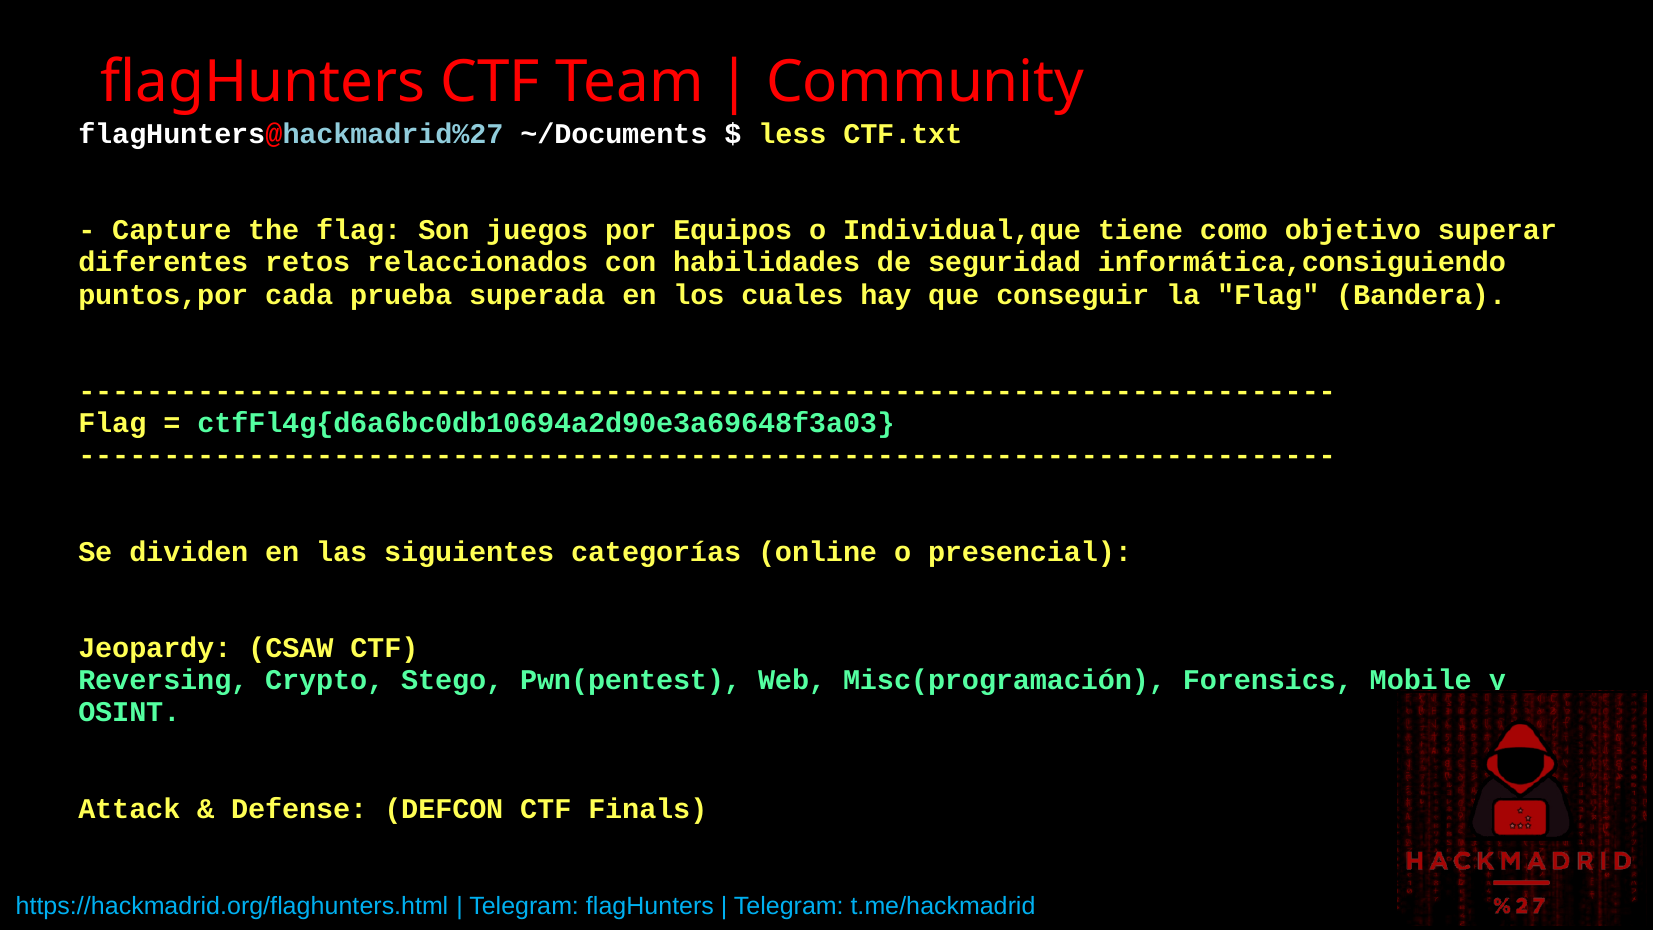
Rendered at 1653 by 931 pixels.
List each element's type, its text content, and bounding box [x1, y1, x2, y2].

text_box https://hackmadrid.org/flaghunters.html | Telegram: flagHunters | Telegram: t.me/hackmadrid [0, 884, 1627, 931]
text_box [1395, 692, 1649, 929]
list flagHunters@hackmadrid%27 ~/Documents $ less CTF.txt - Capture the flag: Son juegos por Equipos o Individual,que tiene como objetivo superar diferentes retos relaccionados con habilidades de seguridad informática,consiguiendo puntos,por cada prueba superada en los cuales hay que conseguir la "Flag" (Bandera). -------------------------------------------------------------------------- Flag = ctfFl4g{d6a6bc0db10694a2d90e3a69648f3a03} -------------------------------------------------------------------------- Se dividen en las siguientes categorías (online o presencial): Jeopardy: (CSAW CTF) Reversing, Crypto, Stego, Pwn(pentest), Web, Misc(programación), Forensics, Mobile y OSINT. Attack & Defense: (DEFCON CTF Finals) [78, 109, 1598, 837]
title flagHunters CTF Team | Community [100, 17, 1247, 141]
